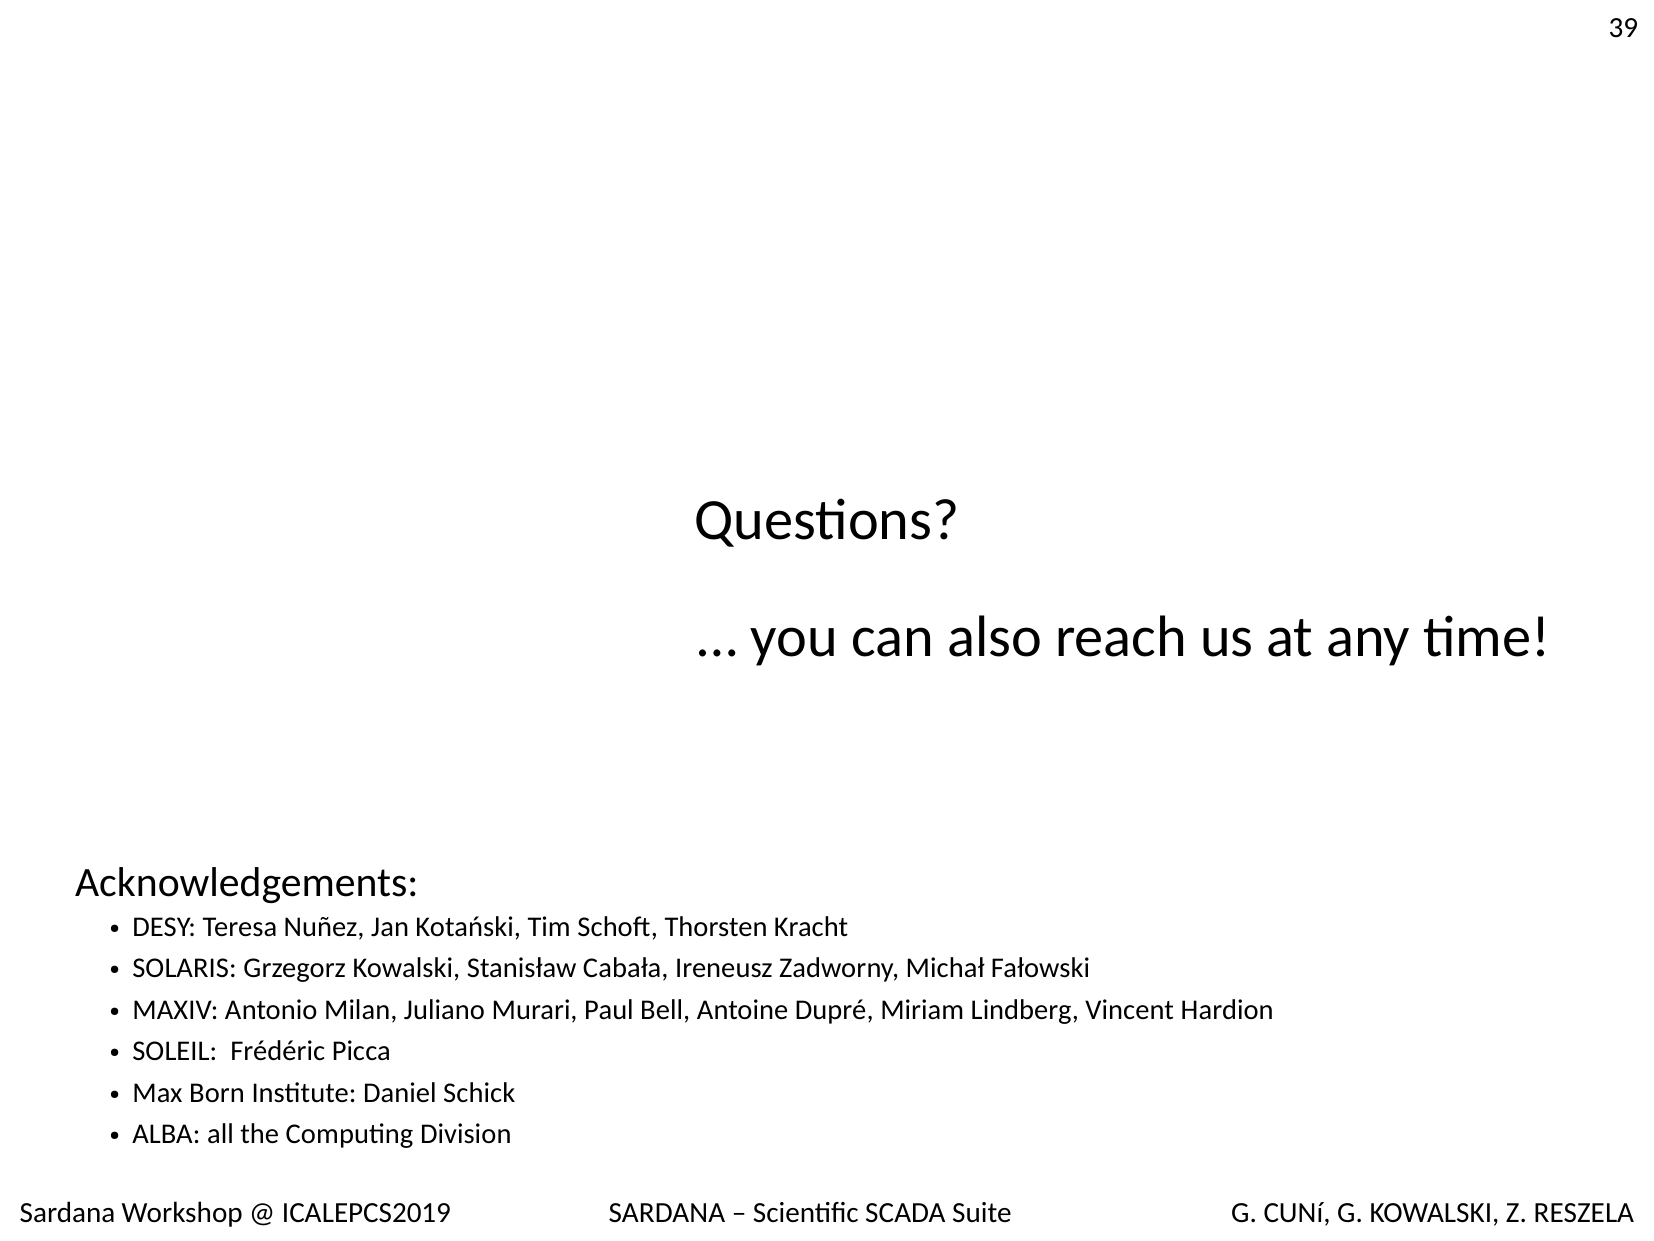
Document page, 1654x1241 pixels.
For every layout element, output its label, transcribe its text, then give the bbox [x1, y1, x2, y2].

list DESY: Teresa Nuñez, Jan Kotański, Tim Schoft, Thorsten Kracht SOLARIS: Grzegorz Kowalski, Stanisław Cabała, Ireneusz Zadworny, Michał Fałowski MAXIV: Antonio Milan, Juliano Murari, Paul Bell, Antoine Dupré, Miriam Lindberg, Vincent Hardion SOLEIL: Frédéric Picca Max Born Institute: Daniel Schick ALBA: all the Computing Division [101, 915, 1591, 1156]
title Questions? … you can also reach us at any time! [82, 496, 1571, 671]
title Acknowledgements: [75, 841, 1564, 930]
